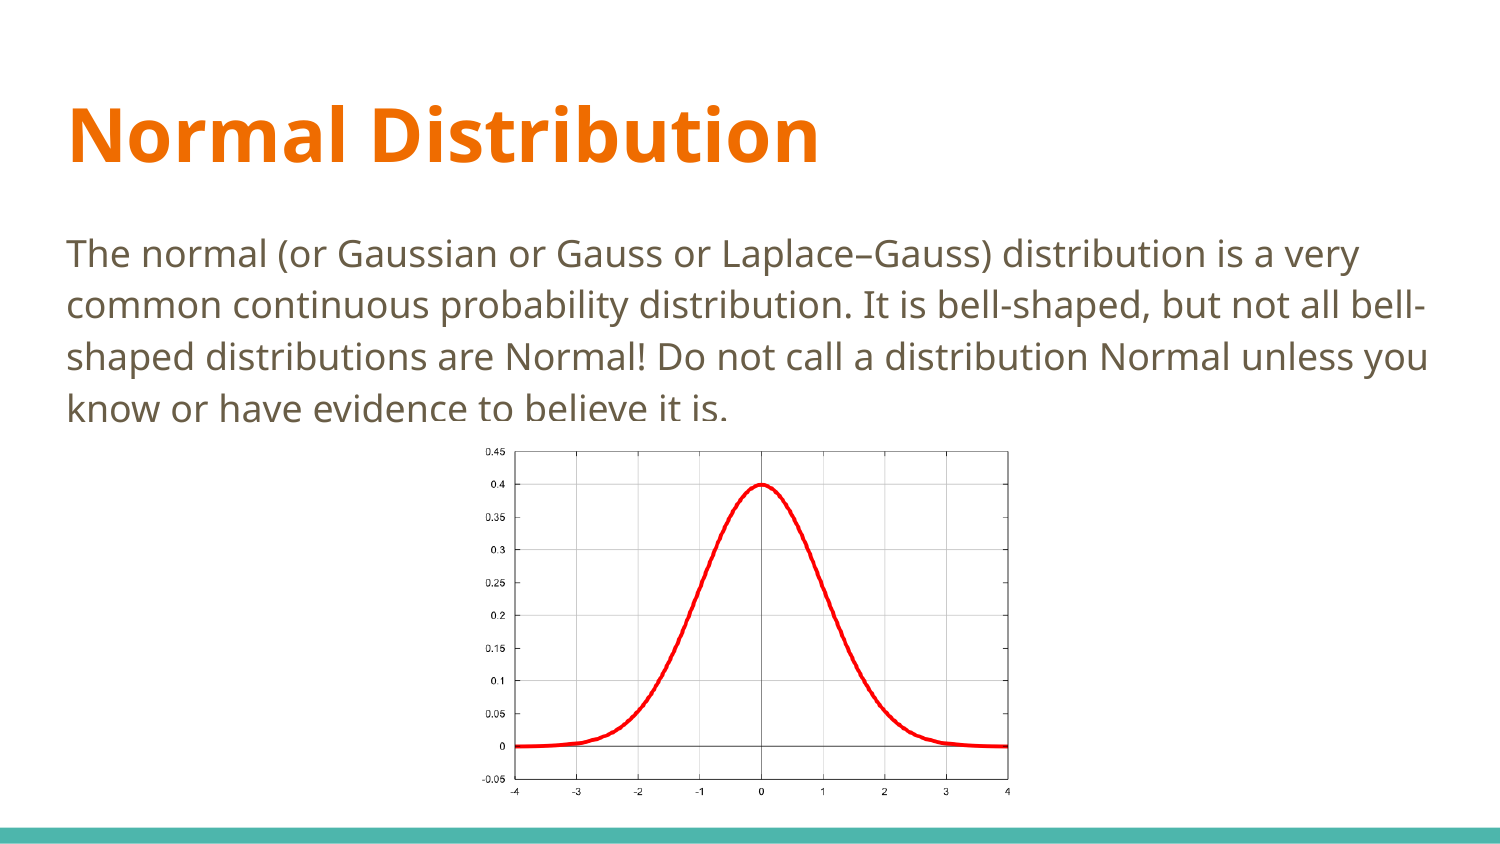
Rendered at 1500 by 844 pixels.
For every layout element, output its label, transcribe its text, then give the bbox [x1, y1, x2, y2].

picture [432, 421, 1068, 823]
list The normal (or Gaussian or Gauss or Laplace–Gauss) distribution is a very common continuous probability distribution. It is bell-shaped, but not all bell-shaped distributions are Normal! Do not call a distribution Normal unless you know or have evidence to believe it is. [51, 207, 1449, 750]
title Normal Distribution [51, 72, 1449, 189]
